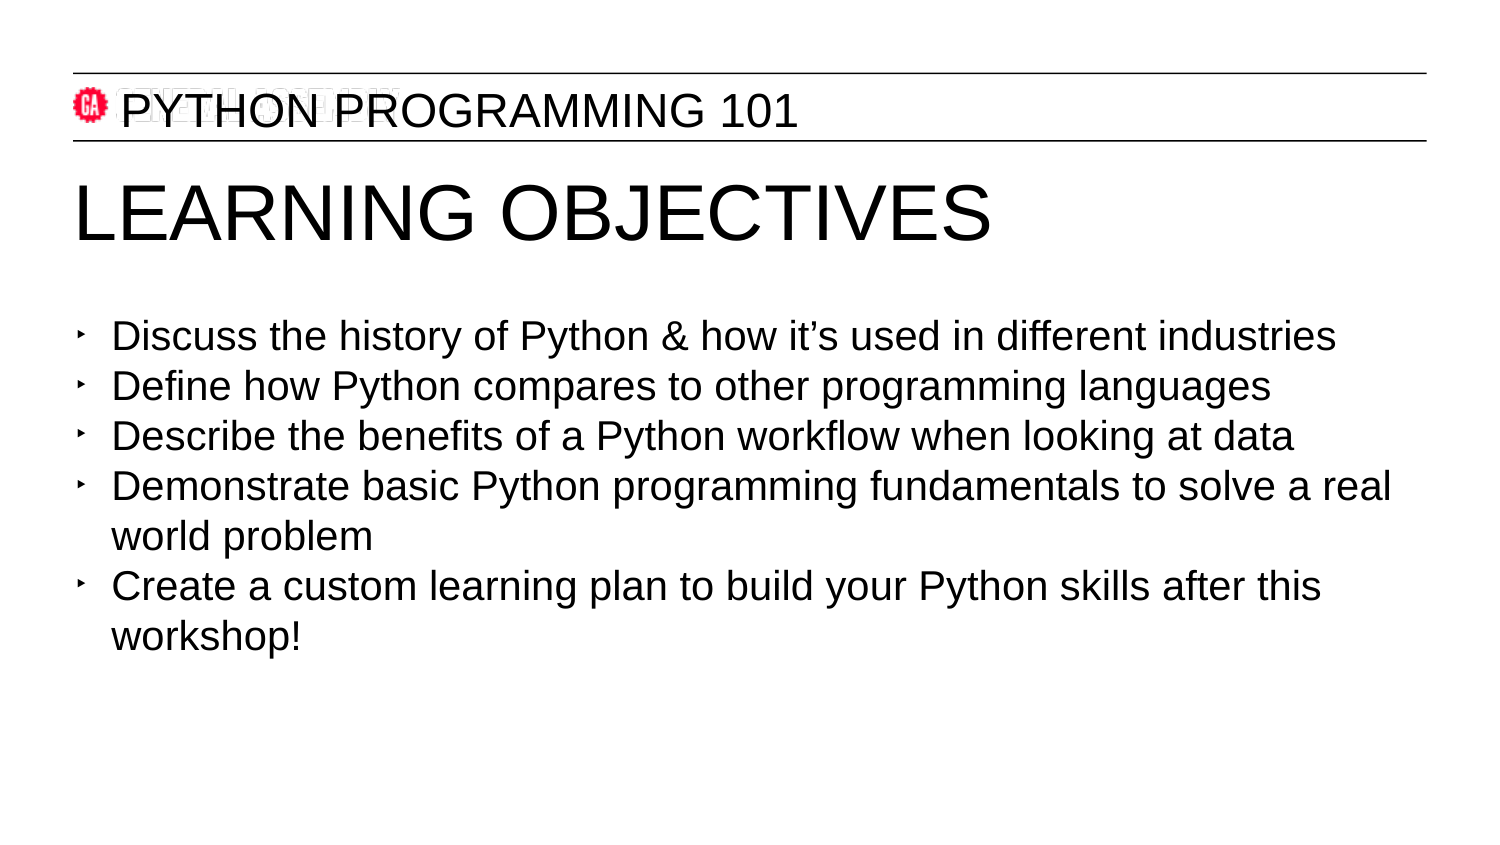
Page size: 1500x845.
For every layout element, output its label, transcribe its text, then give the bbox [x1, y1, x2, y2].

picture [73, 87, 120, 123]
text_box Discuss the history of Python & how it’s used in different industries Define how Python compares to other programming languages Describe the benefits of a Python workflow when looking at data Demonstrate basic Python programming fundamentals to solve a real world problem Create a custom learning plan to build your Python skills after this workshop! [75, 263, 1409, 704]
text_box PYTHON PROGRAMMING 101 [120, 79, 1011, 129]
text_box LEARNING OBJECTIVES [73, 170, 1427, 253]
